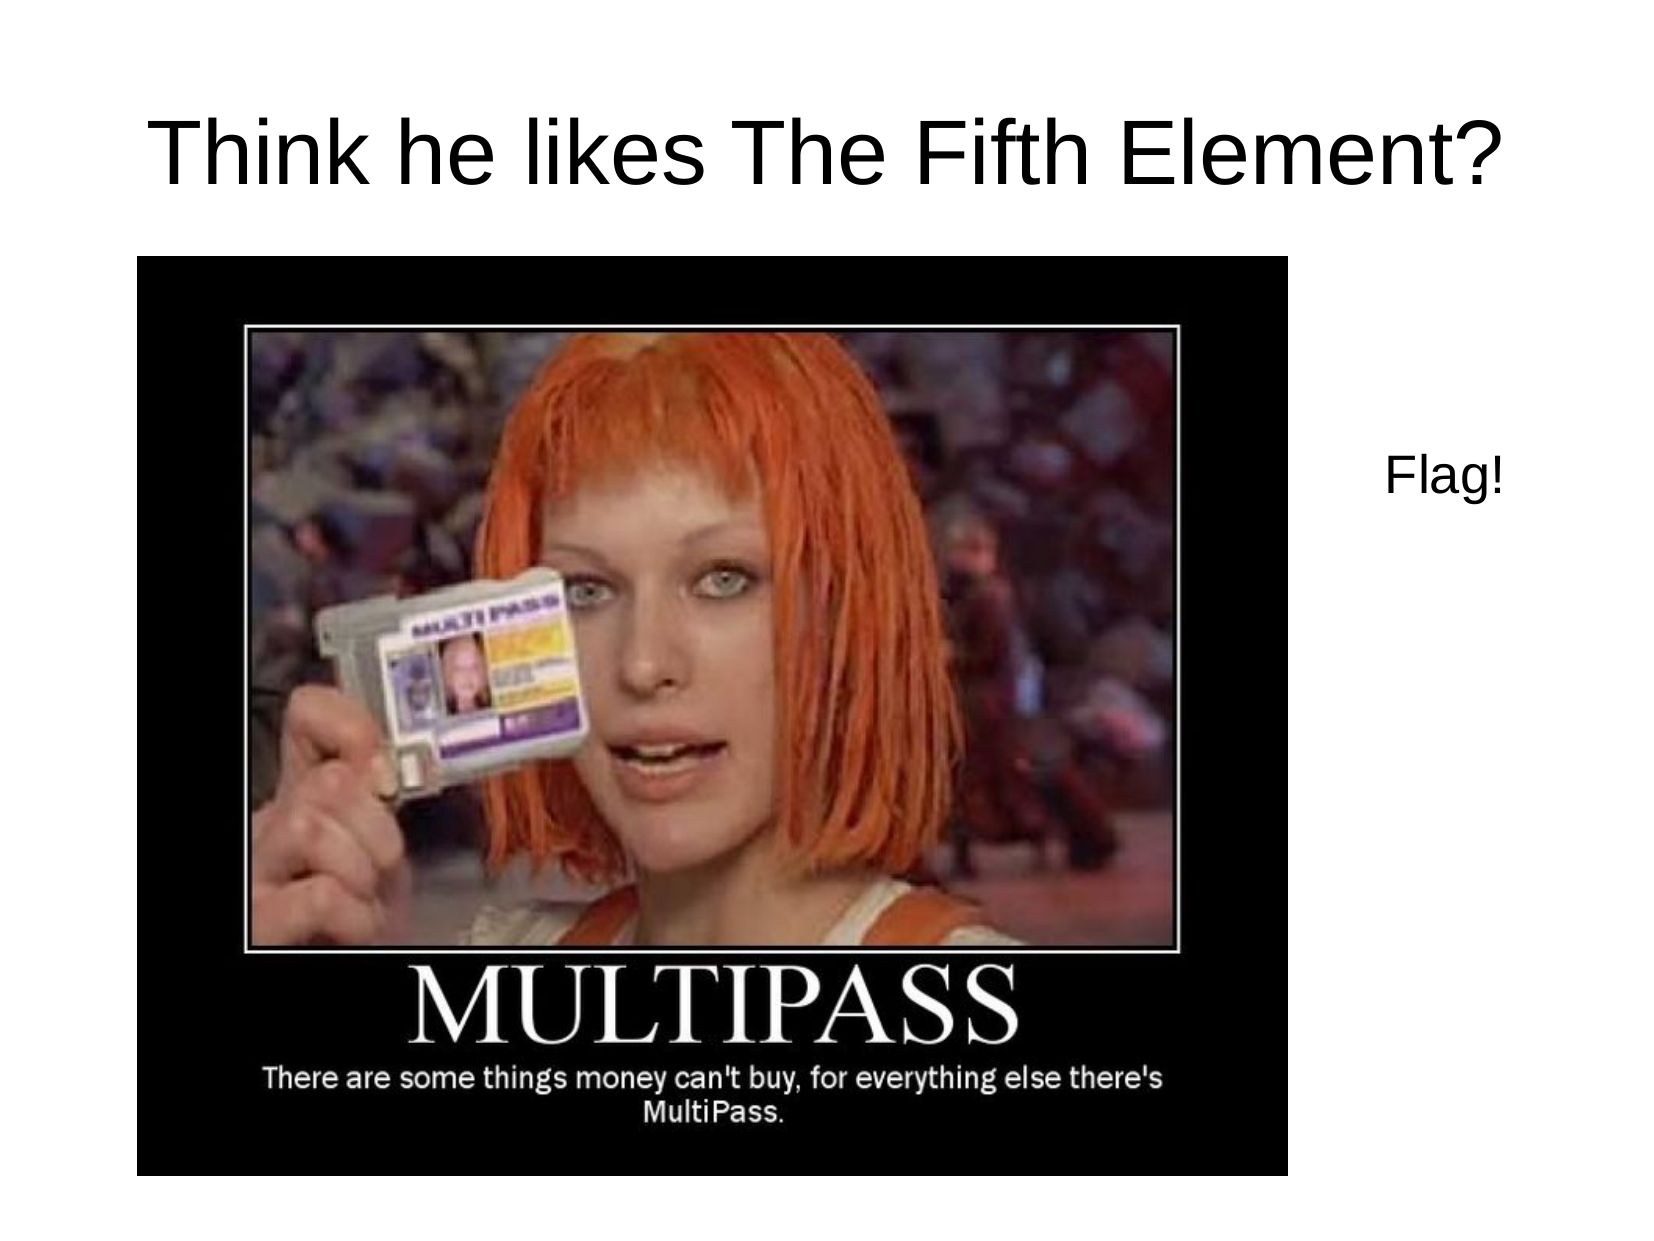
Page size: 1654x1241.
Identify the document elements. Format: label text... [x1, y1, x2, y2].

title Think he likes The Fifth Element? [82, 49, 1571, 257]
picture [137, 256, 1288, 1176]
text_box Flag! [1370, 437, 1583, 513]
